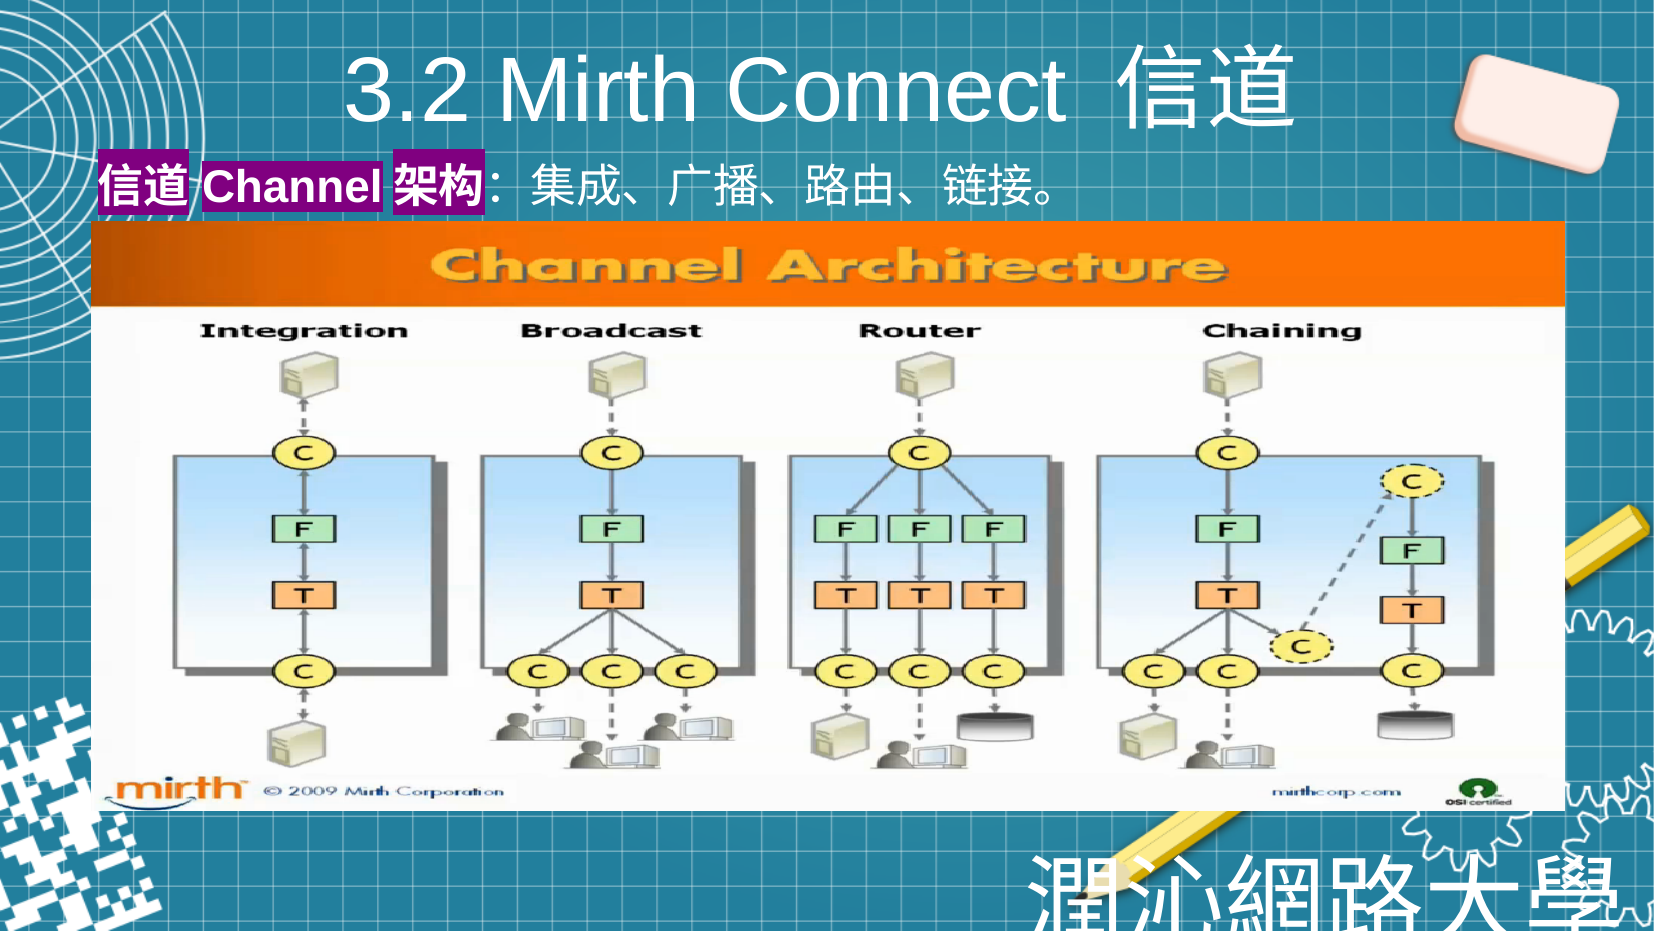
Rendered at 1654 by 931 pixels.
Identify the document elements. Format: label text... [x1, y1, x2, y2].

title 3.2 Mirth Connect 信道 [76, 29, 1565, 133]
text_box 潤沁網路大學 [1009, 815, 1640, 931]
picture [0, 0, 1654, 931]
text_box 信道Channel架构：集成、广播、路由、链接。 [82, 141, 1595, 213]
